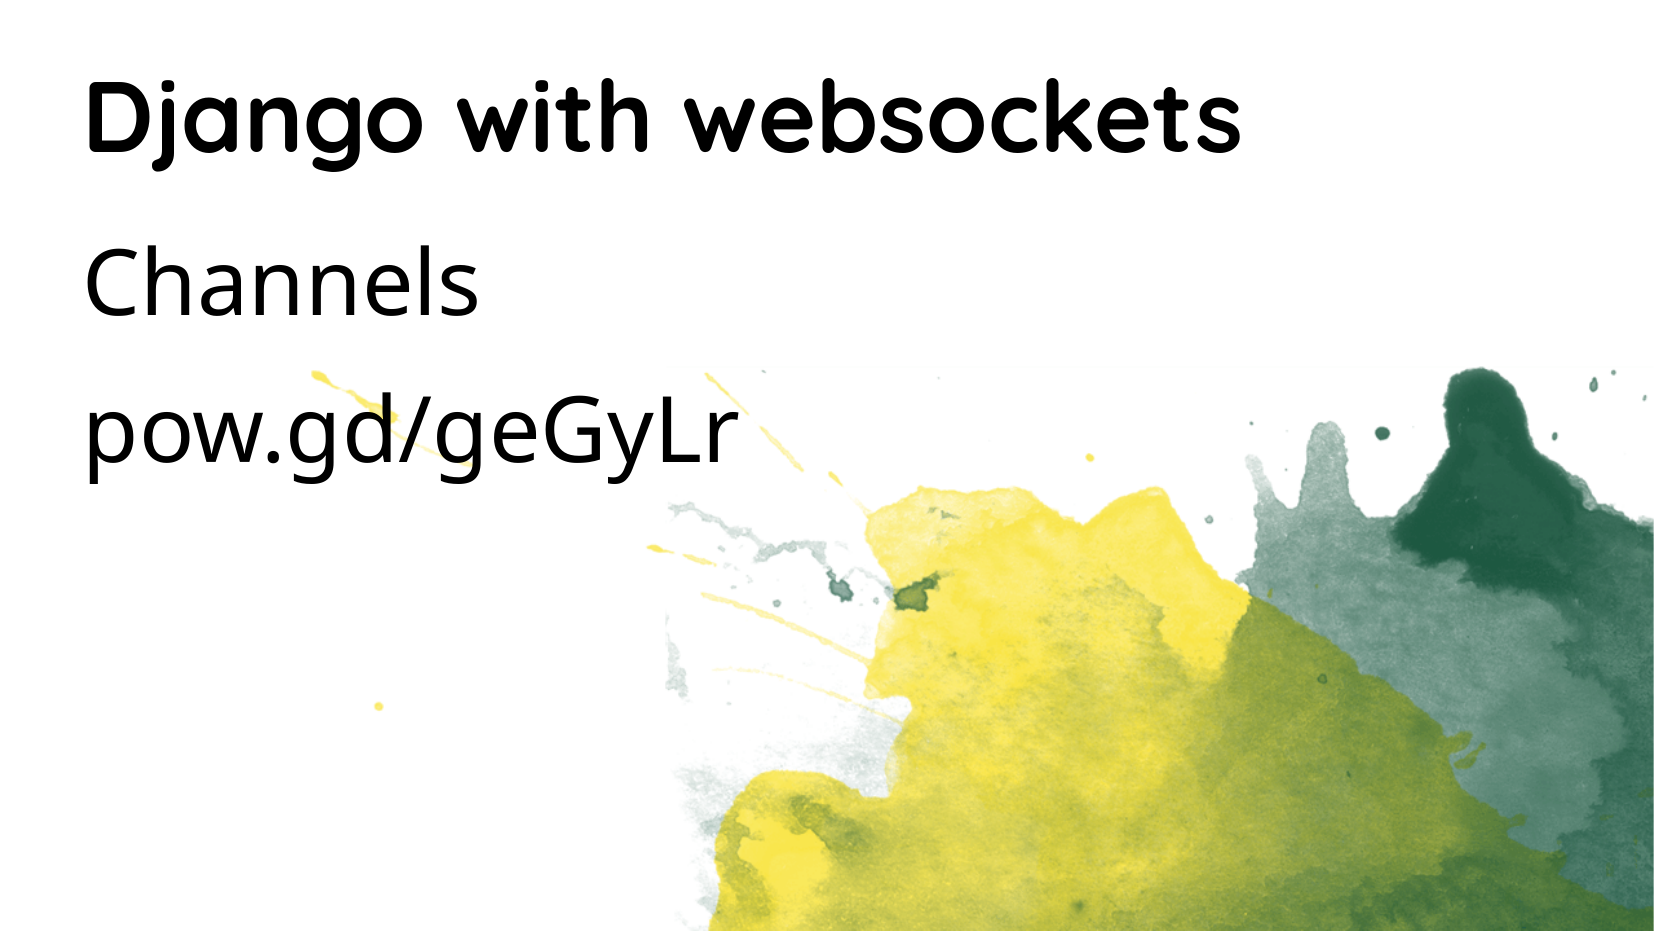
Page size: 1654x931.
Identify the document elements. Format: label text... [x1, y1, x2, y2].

title Django with websockets [82, 37, 1571, 193]
list Channels pow.gd/geGyLr [82, 217, 1571, 875]
picture [0, 0, 1654, 931]
